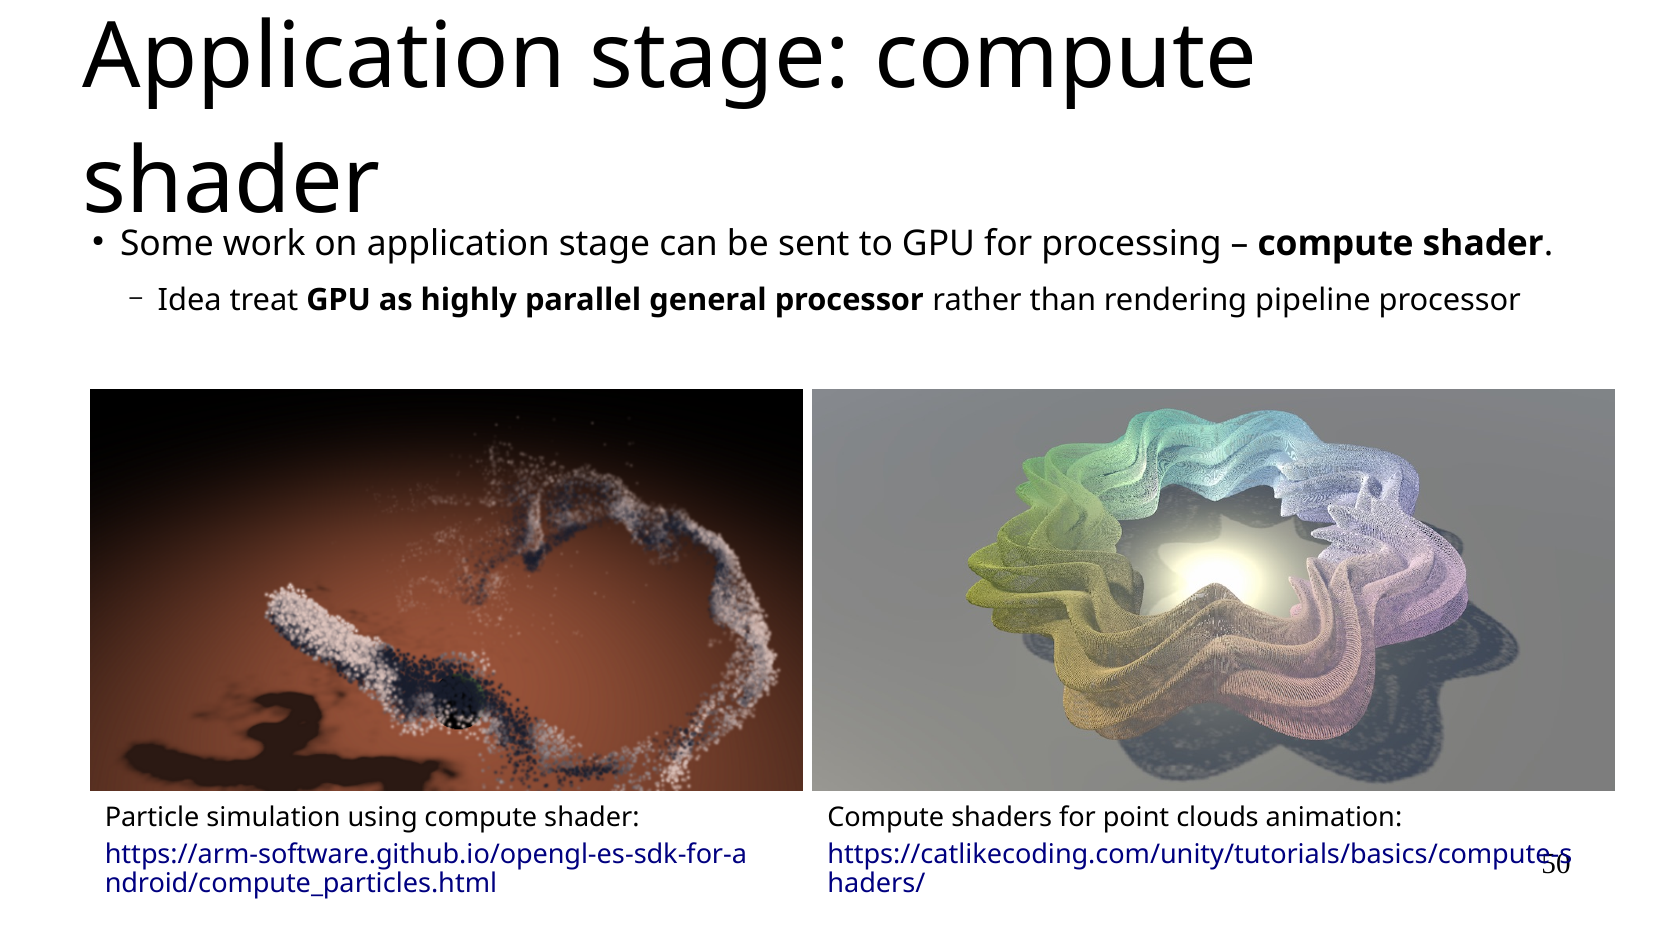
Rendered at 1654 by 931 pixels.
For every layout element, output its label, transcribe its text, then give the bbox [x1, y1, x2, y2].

title Application stage: compute shader [82, 37, 1571, 193]
text_box Compute shaders for point clouds animation:https://catlikecoding.com/unity/tutorials/basics/compute-shaders/ [812, 790, 1591, 907]
list Some work on application stage can be sent to GPU for processing – compute shader. Idea treat GPU as highly parallel general processor rather than rendering pipeline processor [82, 217, 1571, 346]
text_box Particle simulation using compute shader:https://arm-software.github.io/opengl-es-sdk-for-android/compute_particles.html [90, 790, 766, 873]
picture [812, 389, 1615, 791]
picture [90, 389, 803, 791]
